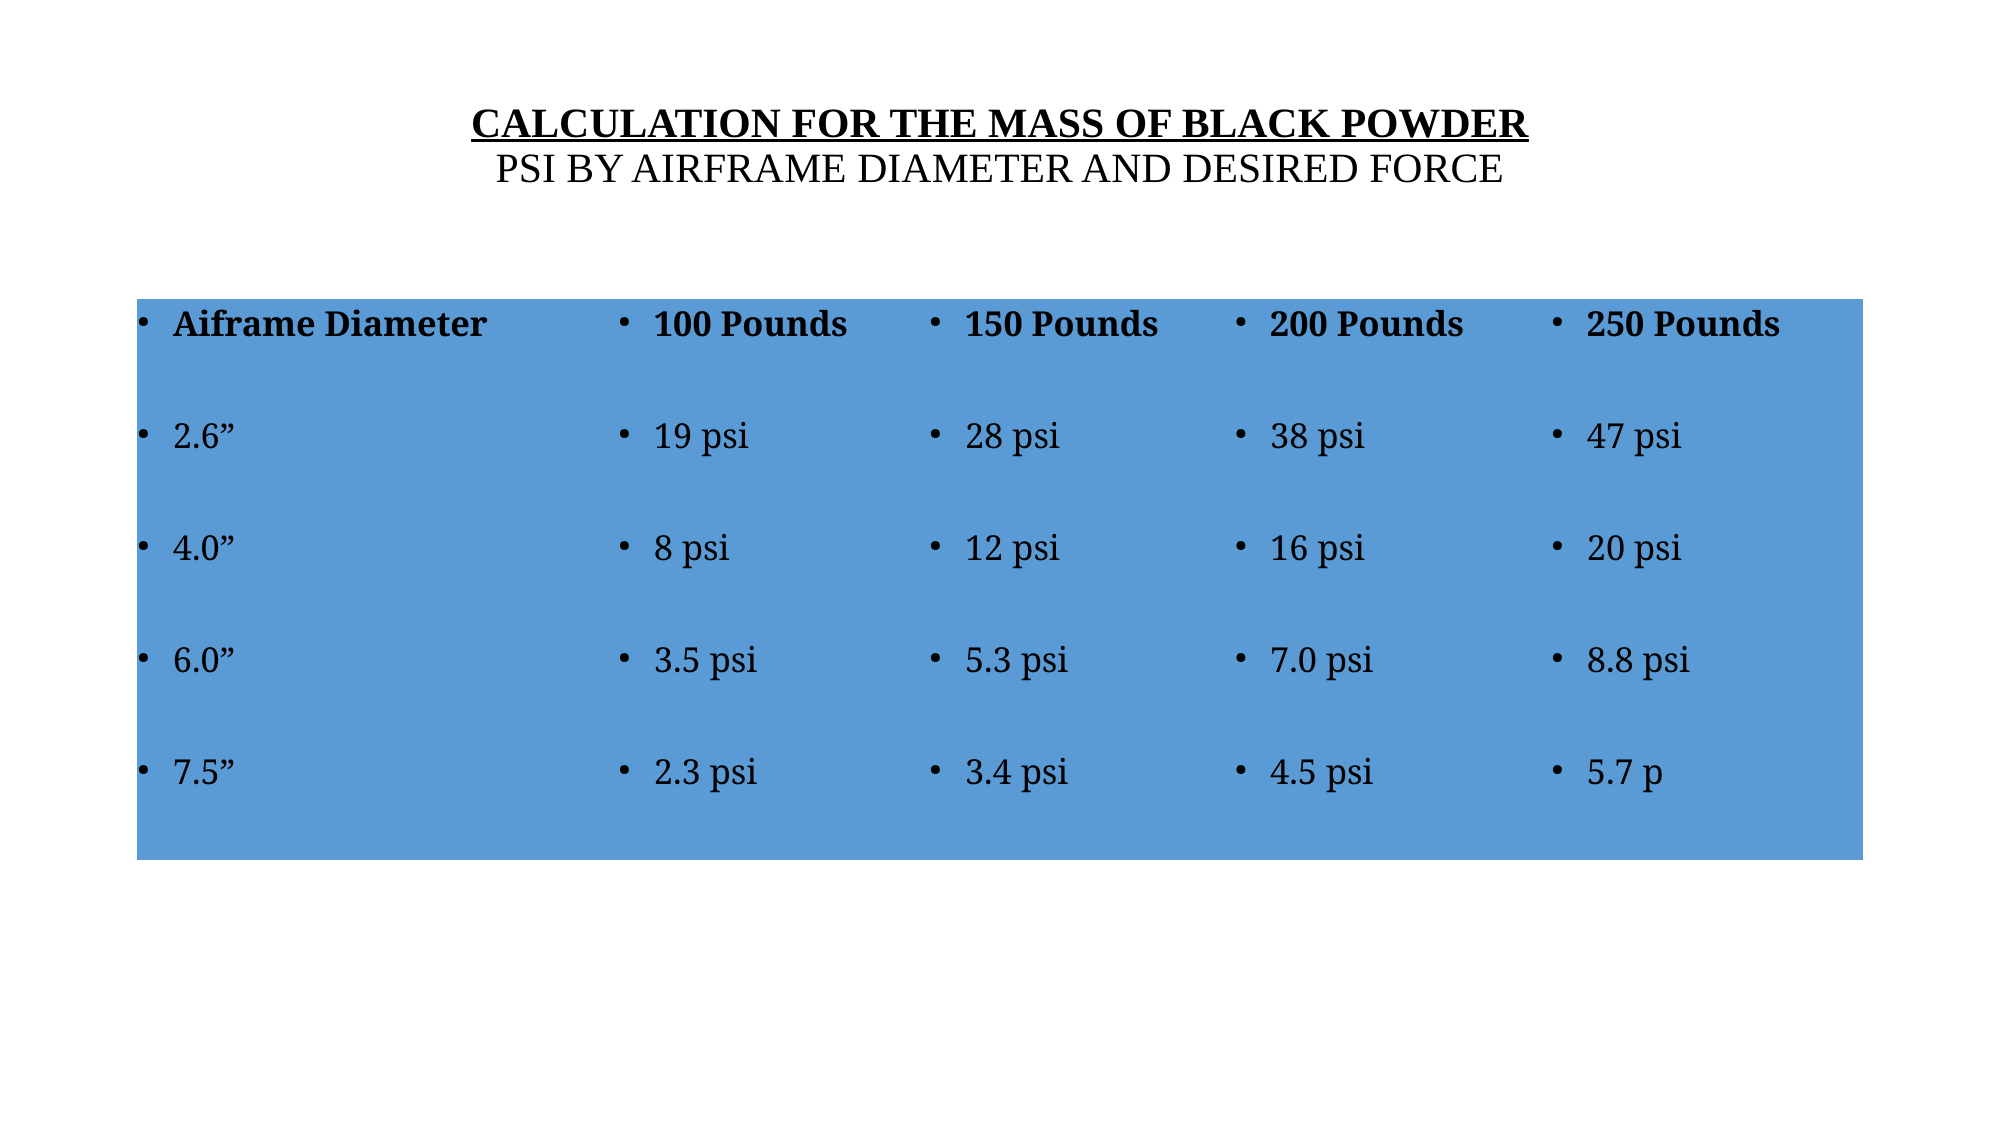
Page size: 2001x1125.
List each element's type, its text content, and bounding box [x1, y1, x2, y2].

table_cell 12 psi [929, 524, 1235, 636]
table_cell 28 psi [929, 412, 1235, 524]
table_cell 16 psi [1235, 524, 1551, 636]
title CALCULATION FOR THE MASS OF BLACK POWDER PSI BY AIRFRAME DIAMETER AND DESIRED FORCE [137, 59, 1863, 278]
table_cell 38 psi [1235, 412, 1551, 524]
table_cell 20 psi [1551, 524, 1863, 636]
table_header 200 Pounds [1235, 299, 1551, 412]
table_cell 5.7 p [1551, 748, 1863, 860]
table_cell 7.5” [137, 748, 618, 860]
table_cell 4.5 psi [1235, 748, 1551, 860]
table_cell 8 psi [618, 524, 929, 636]
table_header 150 Pounds [929, 299, 1235, 412]
table_cell 3.4 psi [929, 748, 1235, 860]
table_header 100 Pounds [618, 299, 929, 412]
table_header Aiframe Diameter [137, 299, 618, 412]
table_cell 2.6” [137, 412, 618, 524]
table_cell 5.3 psi [929, 636, 1235, 748]
table_cell 4.0” [137, 524, 618, 636]
table_cell 19 psi [618, 412, 929, 524]
table_cell 3.5 psi [618, 636, 929, 748]
table_cell 7.0 psi [1235, 636, 1551, 748]
table_cell 6.0” [137, 636, 618, 748]
table_header 250 Pounds [1551, 299, 1863, 412]
table_cell 47 psi [1551, 412, 1863, 524]
table_cell 8.8 psi [1551, 636, 1863, 748]
table_cell 2.3 psi [618, 748, 929, 860]
